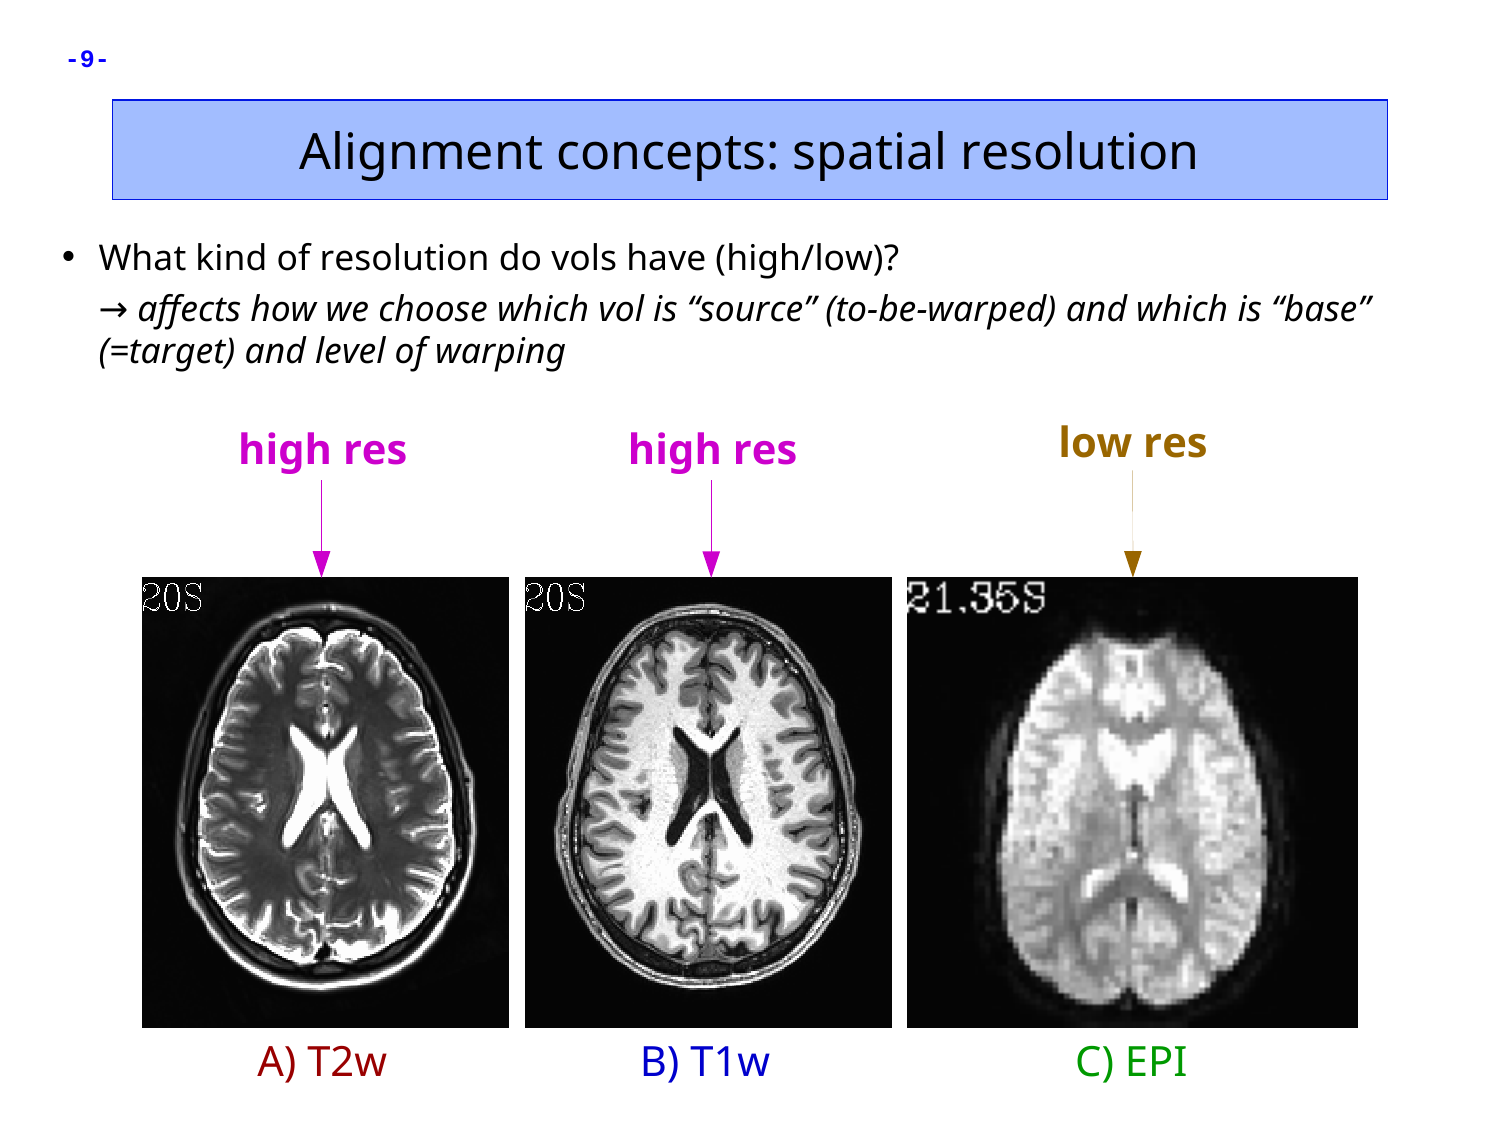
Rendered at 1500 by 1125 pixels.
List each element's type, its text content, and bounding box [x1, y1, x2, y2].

text_box C) EPI [1057, 1024, 1207, 1096]
text_box A) T2w [239, 1024, 413, 1096]
text_box What kind of resolution do vols have (high/low)? → affects how we choose which vol is “source” (to-be-warped) and which is “base” (=target) and level of warping [46, 226, 1441, 376]
text_box low res [1040, 405, 1268, 477]
text_box high res [610, 412, 837, 484]
picture [525, 577, 892, 1028]
text_box B) T1w [622, 1024, 795, 1096]
picture [907, 577, 1358, 1028]
text_box Alignment concepts: spatial resolution [112, 99, 1388, 200]
picture [142, 577, 509, 1028]
text_box high res [220, 412, 447, 484]
